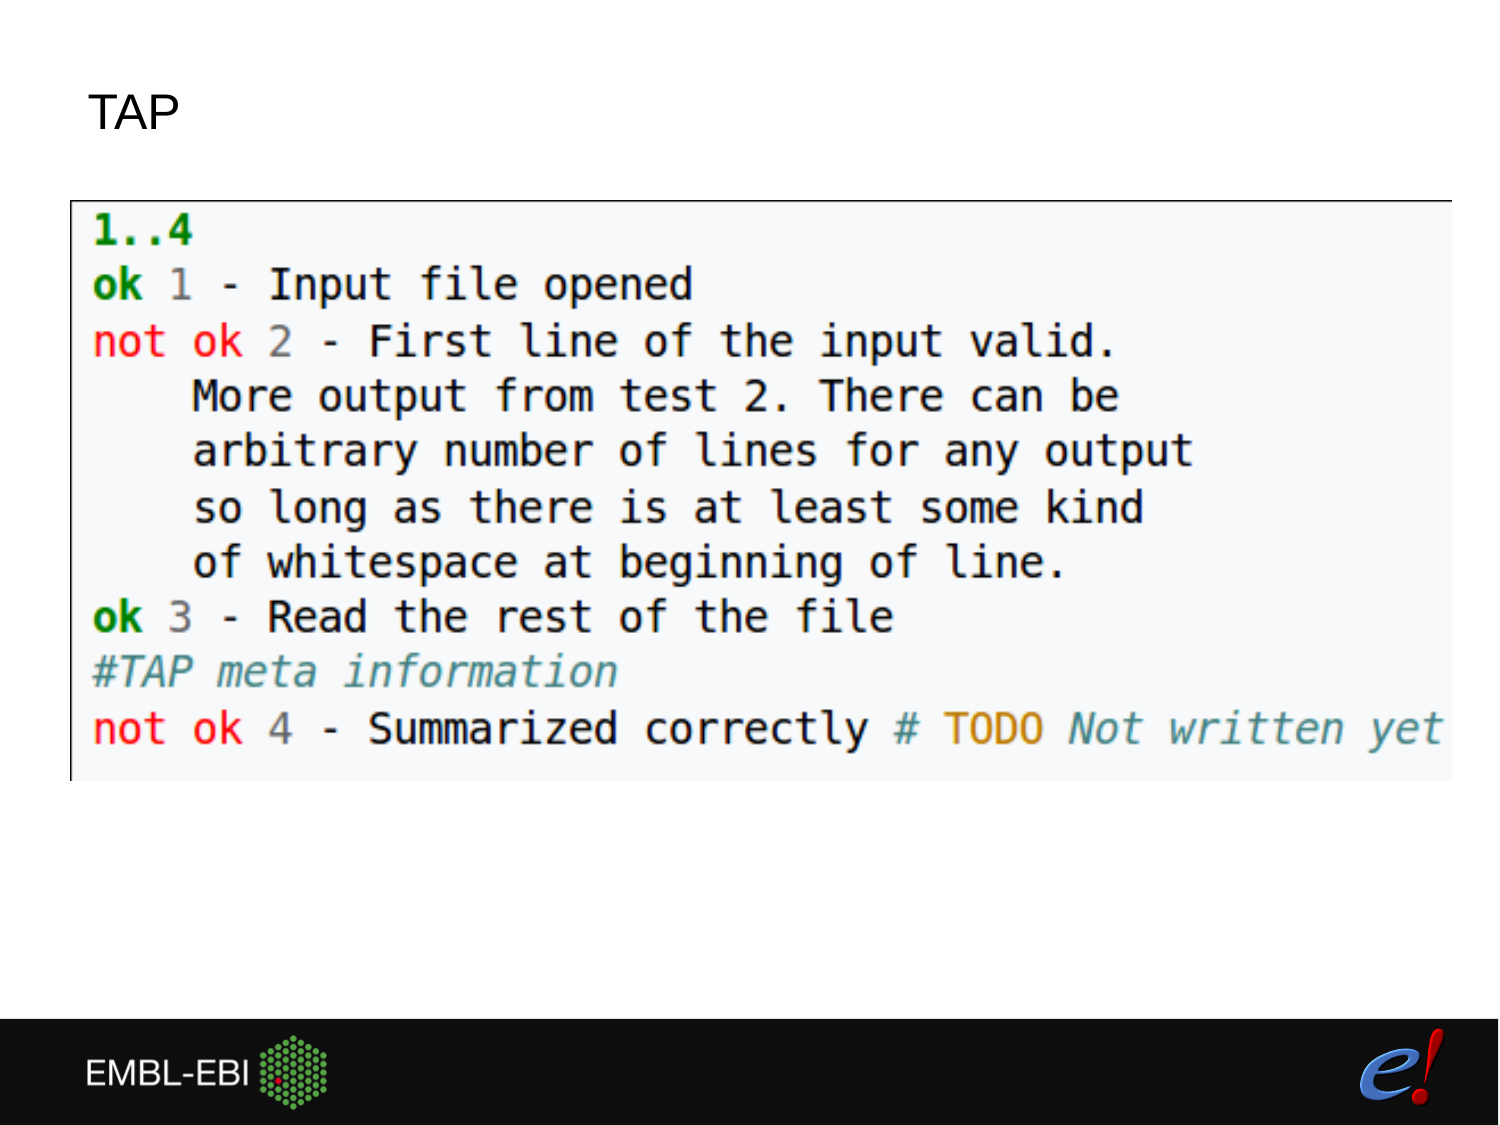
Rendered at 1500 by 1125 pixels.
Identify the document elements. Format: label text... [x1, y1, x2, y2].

picture [1357, 1026, 1448, 1112]
picture [87, 1035, 327, 1110]
picture [70, 200, 1452, 781]
title TAP [87, 50, 1425, 175]
